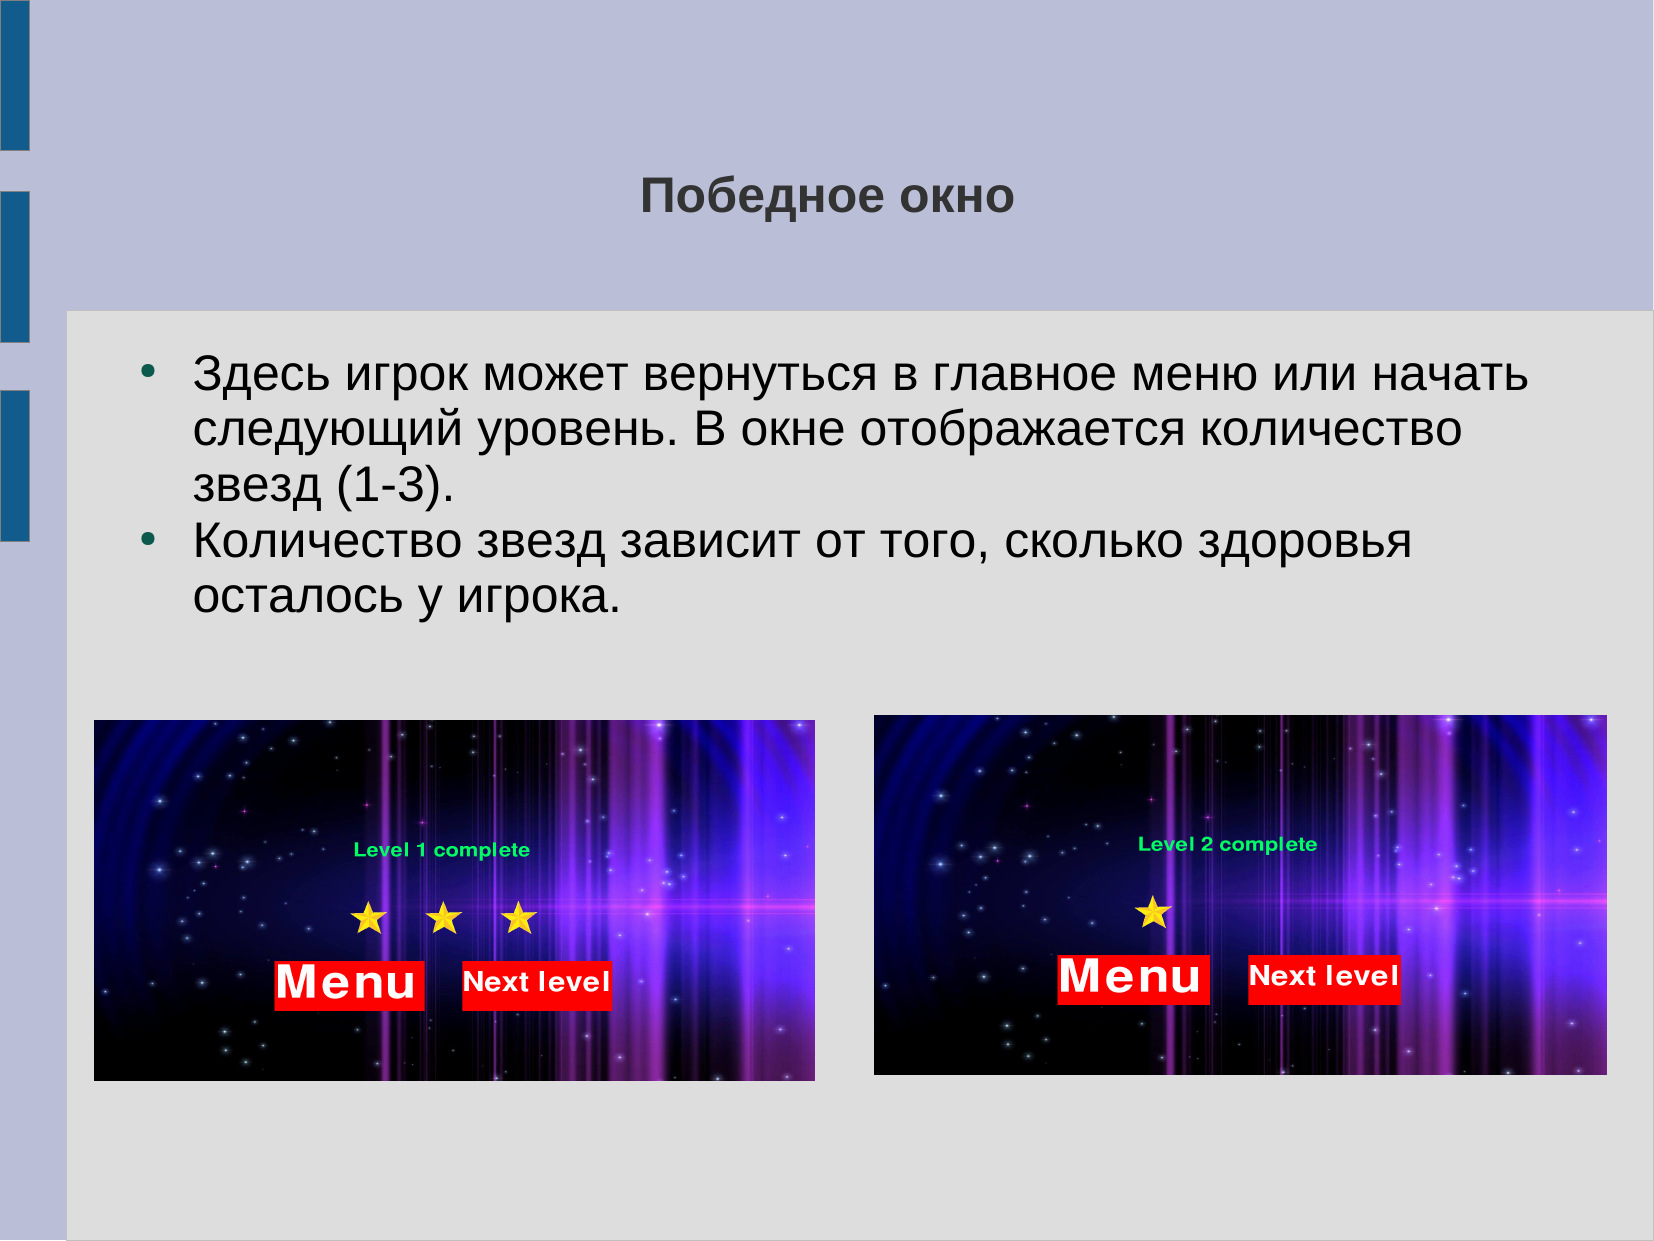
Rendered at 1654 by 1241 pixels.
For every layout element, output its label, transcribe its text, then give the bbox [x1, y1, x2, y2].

picture [874, 715, 1607, 1075]
title Победное окно [121, 91, 1534, 299]
picture [94, 720, 815, 1081]
list Здесь игрок может вернуться в главное меню или начать следующий уровень. В окне отображается количество звезд (1-3). Количество звезд зависит от того, сколько здоровья осталось у игрока. [121, 344, 1534, 1127]
